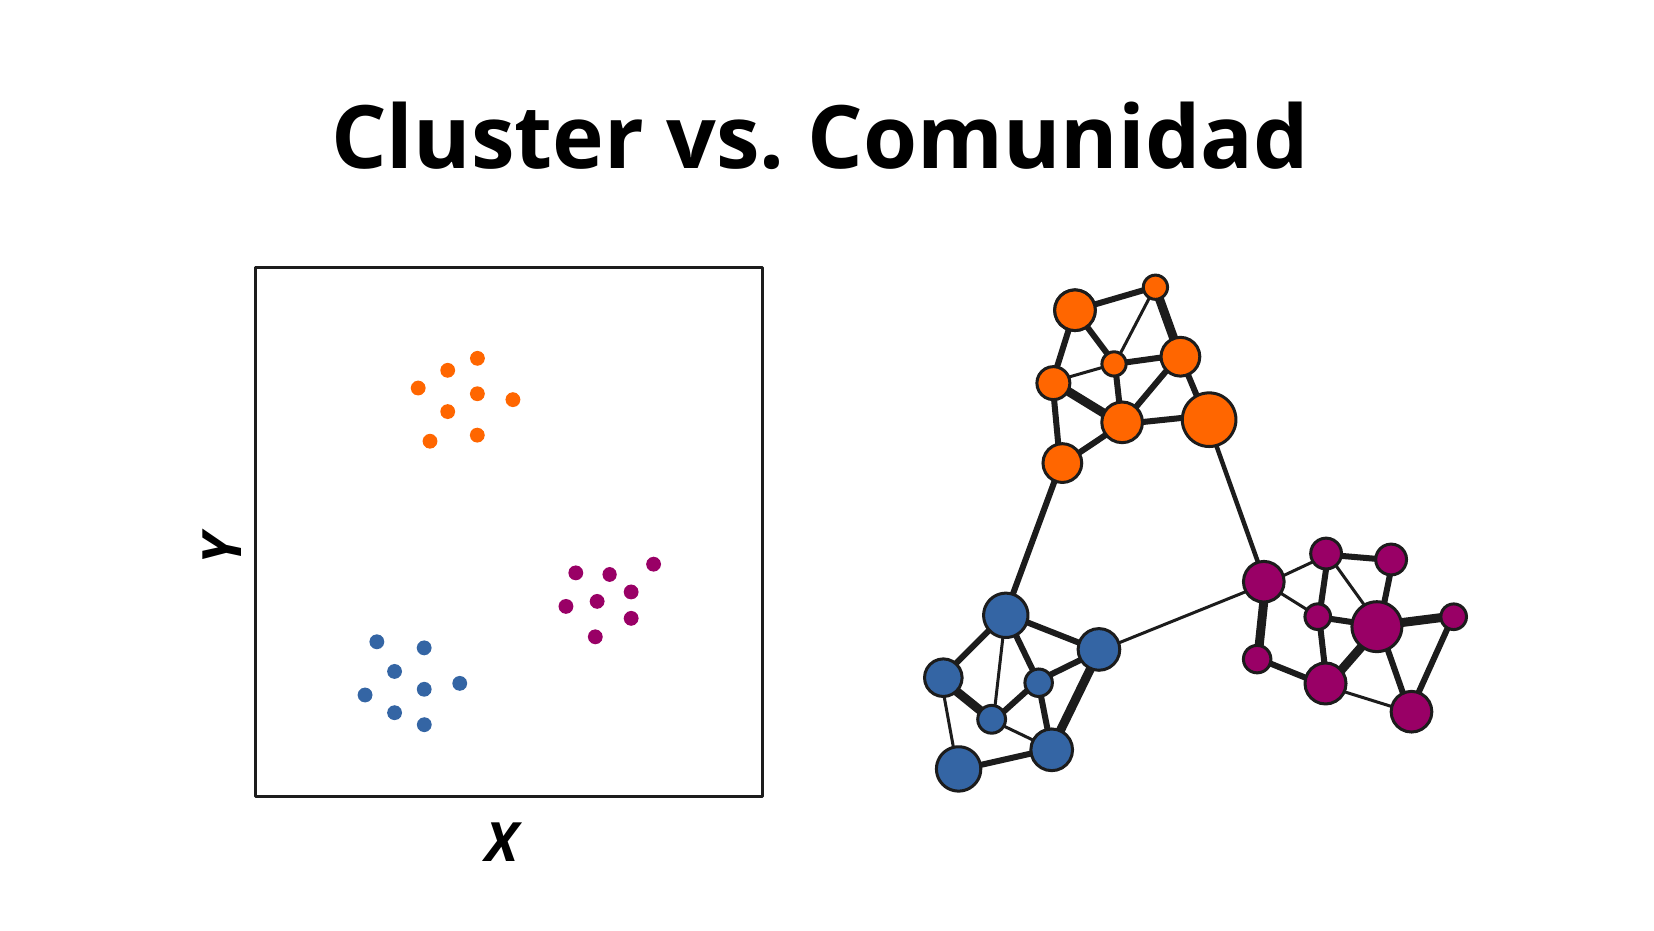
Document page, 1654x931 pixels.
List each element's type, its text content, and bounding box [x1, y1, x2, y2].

text_box [1304, 603, 1331, 630]
text_box [440, 362, 456, 378]
text_box [587, 629, 603, 645]
text_box [505, 392, 521, 408]
text_box [416, 717, 432, 733]
text_box [1030, 728, 1073, 771]
text_box [977, 705, 1006, 734]
text_box [1310, 538, 1342, 569]
text_box [357, 687, 373, 703]
text_box [1042, 443, 1082, 483]
text_box [410, 380, 426, 396]
text_box [469, 386, 485, 402]
text_box [1101, 351, 1127, 377]
text_box Cluster vs. Comunidad [201, 67, 1440, 268]
text_box [1182, 392, 1236, 447]
text_box [369, 634, 385, 650]
text_box [623, 610, 639, 626]
text_box [387, 663, 403, 679]
text_box [416, 640, 432, 656]
text_box [568, 565, 584, 581]
text_box [983, 593, 1028, 638]
text_box [623, 584, 639, 600]
text_box [416, 681, 432, 697]
text_box [924, 658, 963, 697]
text_box [936, 746, 981, 792]
text_box [1036, 366, 1070, 400]
text_box [469, 427, 485, 443]
text_box [1305, 662, 1347, 704]
text_box [452, 675, 468, 691]
text_box [602, 566, 617, 582]
text_box [1375, 544, 1407, 575]
text_box [1161, 337, 1200, 377]
text_box [1243, 561, 1285, 603]
text_box Y [176, 441, 257, 657]
text_box [1143, 275, 1168, 300]
text_box [1440, 603, 1467, 630]
text_box [1391, 691, 1432, 733]
text_box [1024, 668, 1053, 697]
text_box [646, 556, 662, 572]
text_box [1078, 628, 1120, 671]
text_box [589, 593, 605, 609]
text_box [387, 705, 403, 721]
text_box [1351, 601, 1402, 652]
text_box [1101, 401, 1143, 443]
text_box [558, 598, 574, 614]
text_box [469, 350, 485, 366]
text_box X [394, 796, 610, 877]
text_box [1243, 645, 1271, 673]
text_box [440, 404, 456, 420]
text_box [422, 433, 438, 449]
text_box [1054, 289, 1096, 331]
